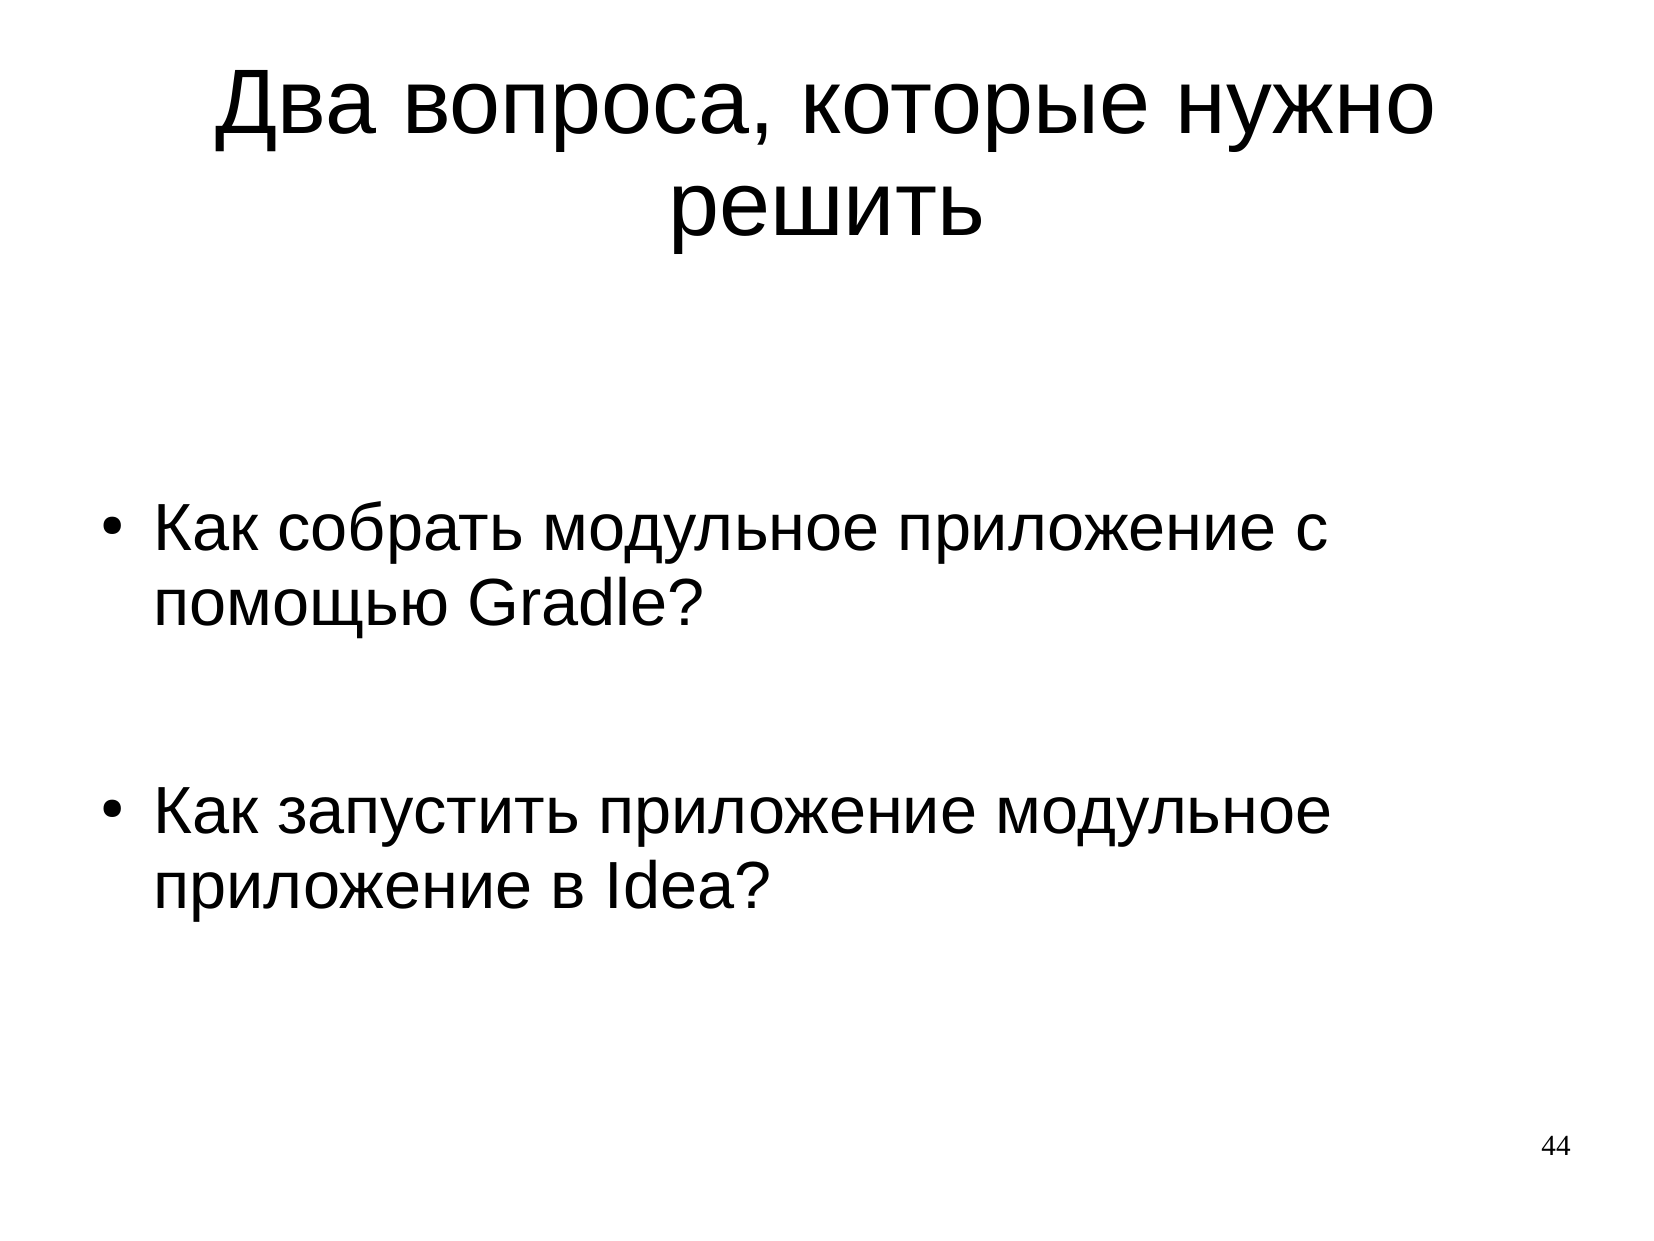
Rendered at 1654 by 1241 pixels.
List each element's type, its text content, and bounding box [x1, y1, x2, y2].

title Два вопроса, которые нужно решить [82, 49, 1571, 257]
list Как собрать модульное приложение с помощью Gradle? Как запустить приложение модульное приложение в Idea? [82, 490, 1571, 1210]
